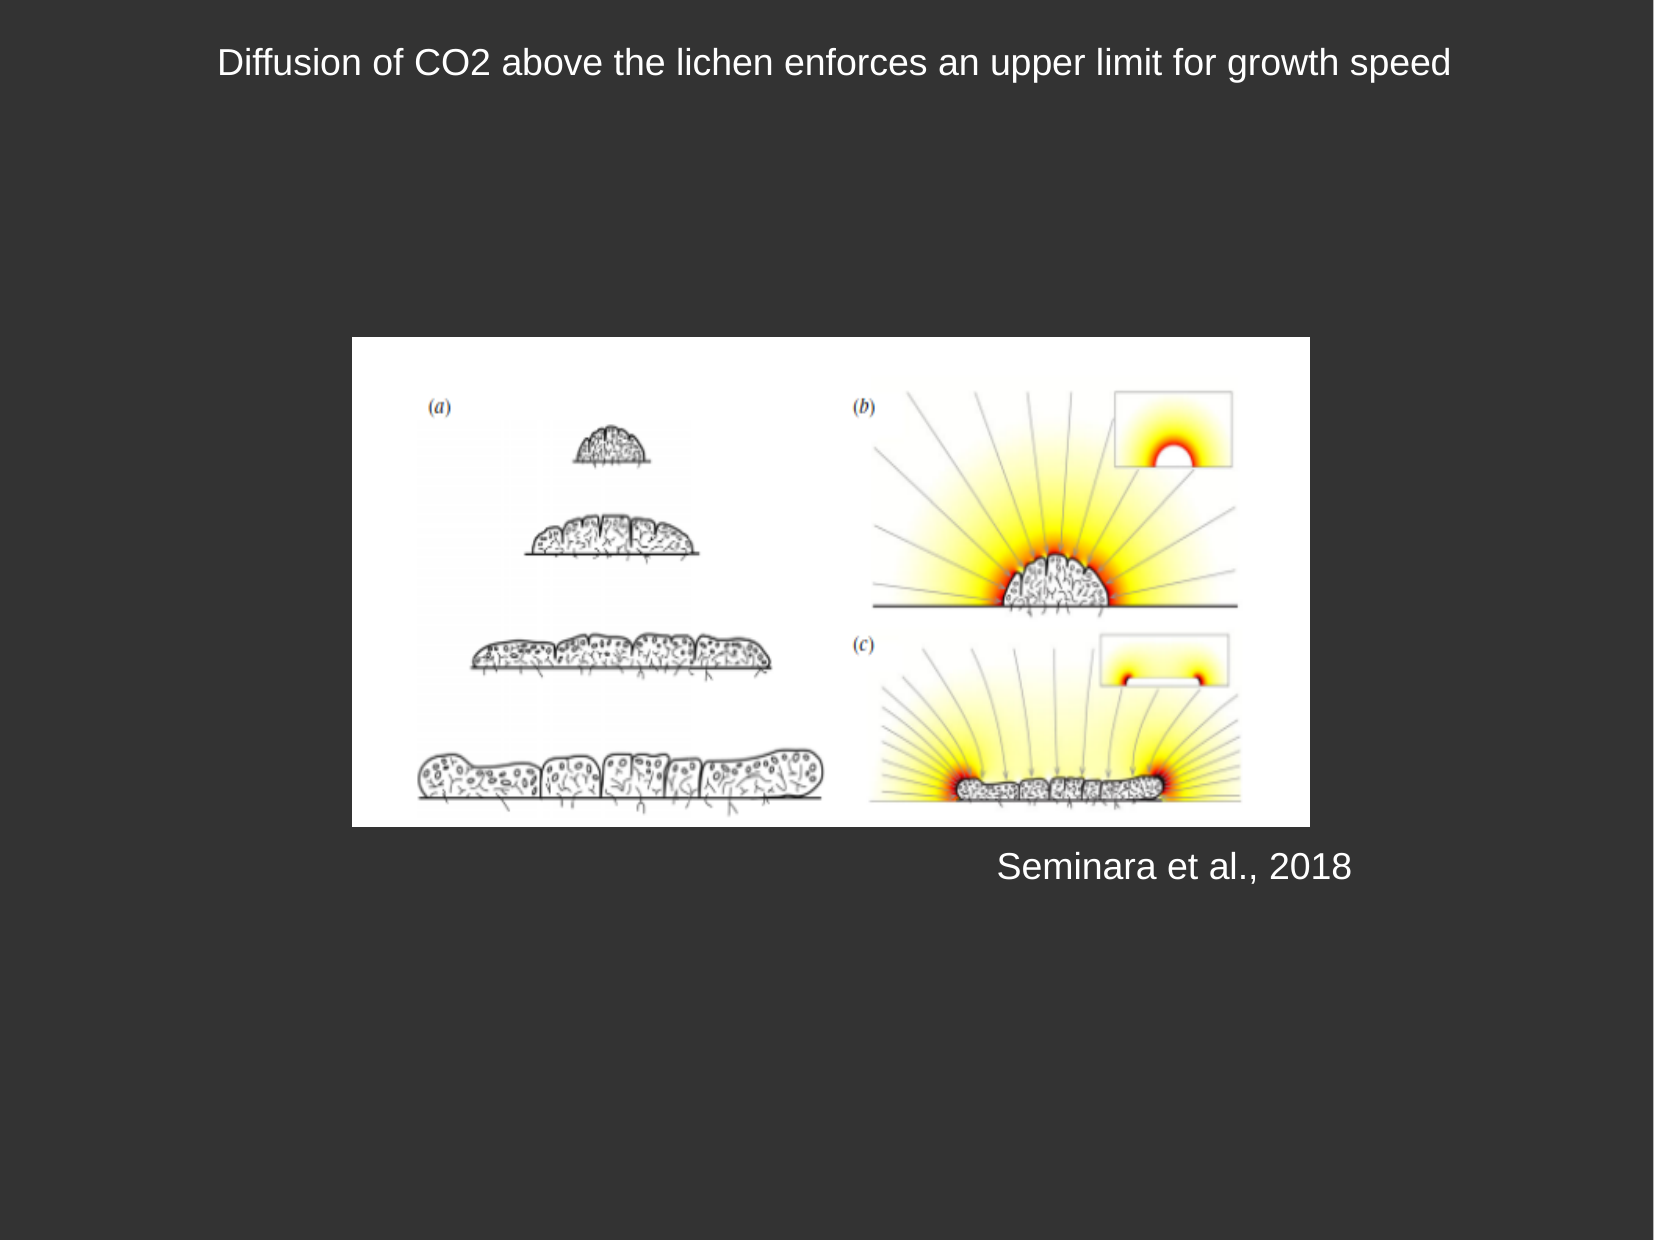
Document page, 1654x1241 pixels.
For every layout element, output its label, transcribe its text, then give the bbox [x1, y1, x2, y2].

text_box Seminara et al., 2018 [981, 837, 1421, 1143]
picture [352, 337, 1310, 827]
text_box Diffusion of CO2 above the lichen enforces an upper limit for growth speed [27, 33, 1642, 133]
